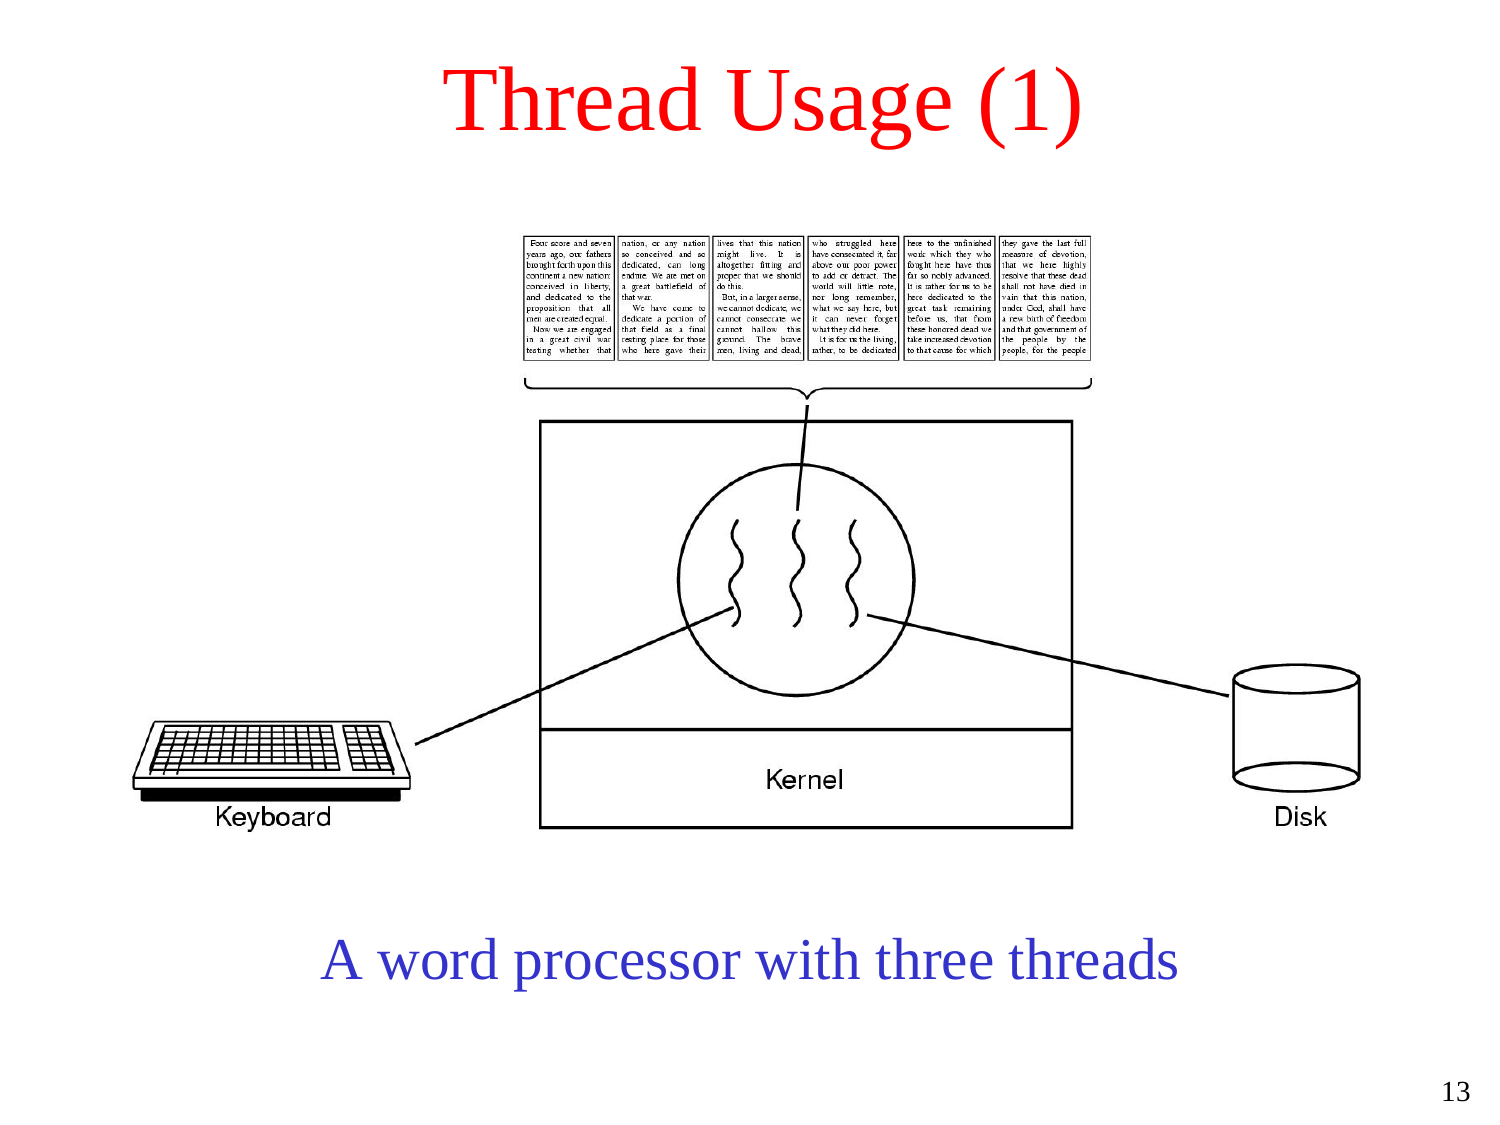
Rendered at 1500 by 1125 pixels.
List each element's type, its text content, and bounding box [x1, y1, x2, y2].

text_box Thread Usage (1) [126, 0, 1402, 188]
text_box A word processor with three threads [112, 920, 1388, 1000]
text_box <number> [1404, 1064, 1486, 1125]
picture [121, 206, 1370, 834]
